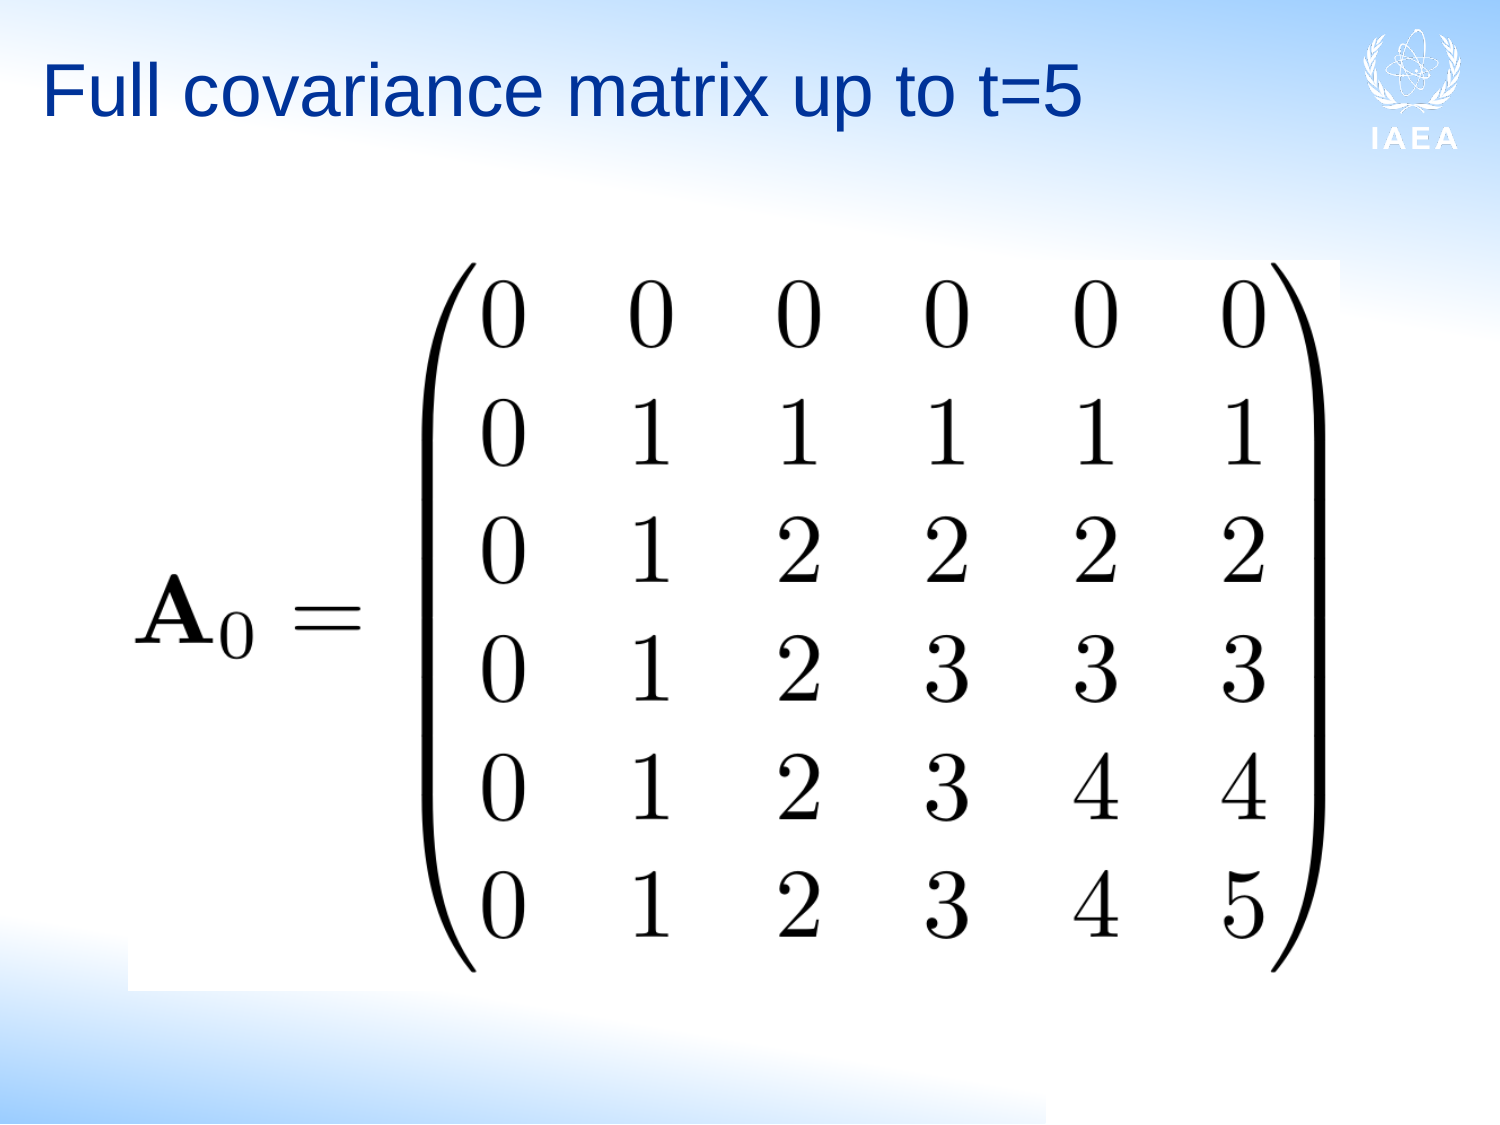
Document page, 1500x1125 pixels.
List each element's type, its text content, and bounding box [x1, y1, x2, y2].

title Full covariance matrix up to t=5 [41, 5, 1161, 174]
picture [128, 260, 1340, 991]
picture [1363, 29, 1461, 149]
